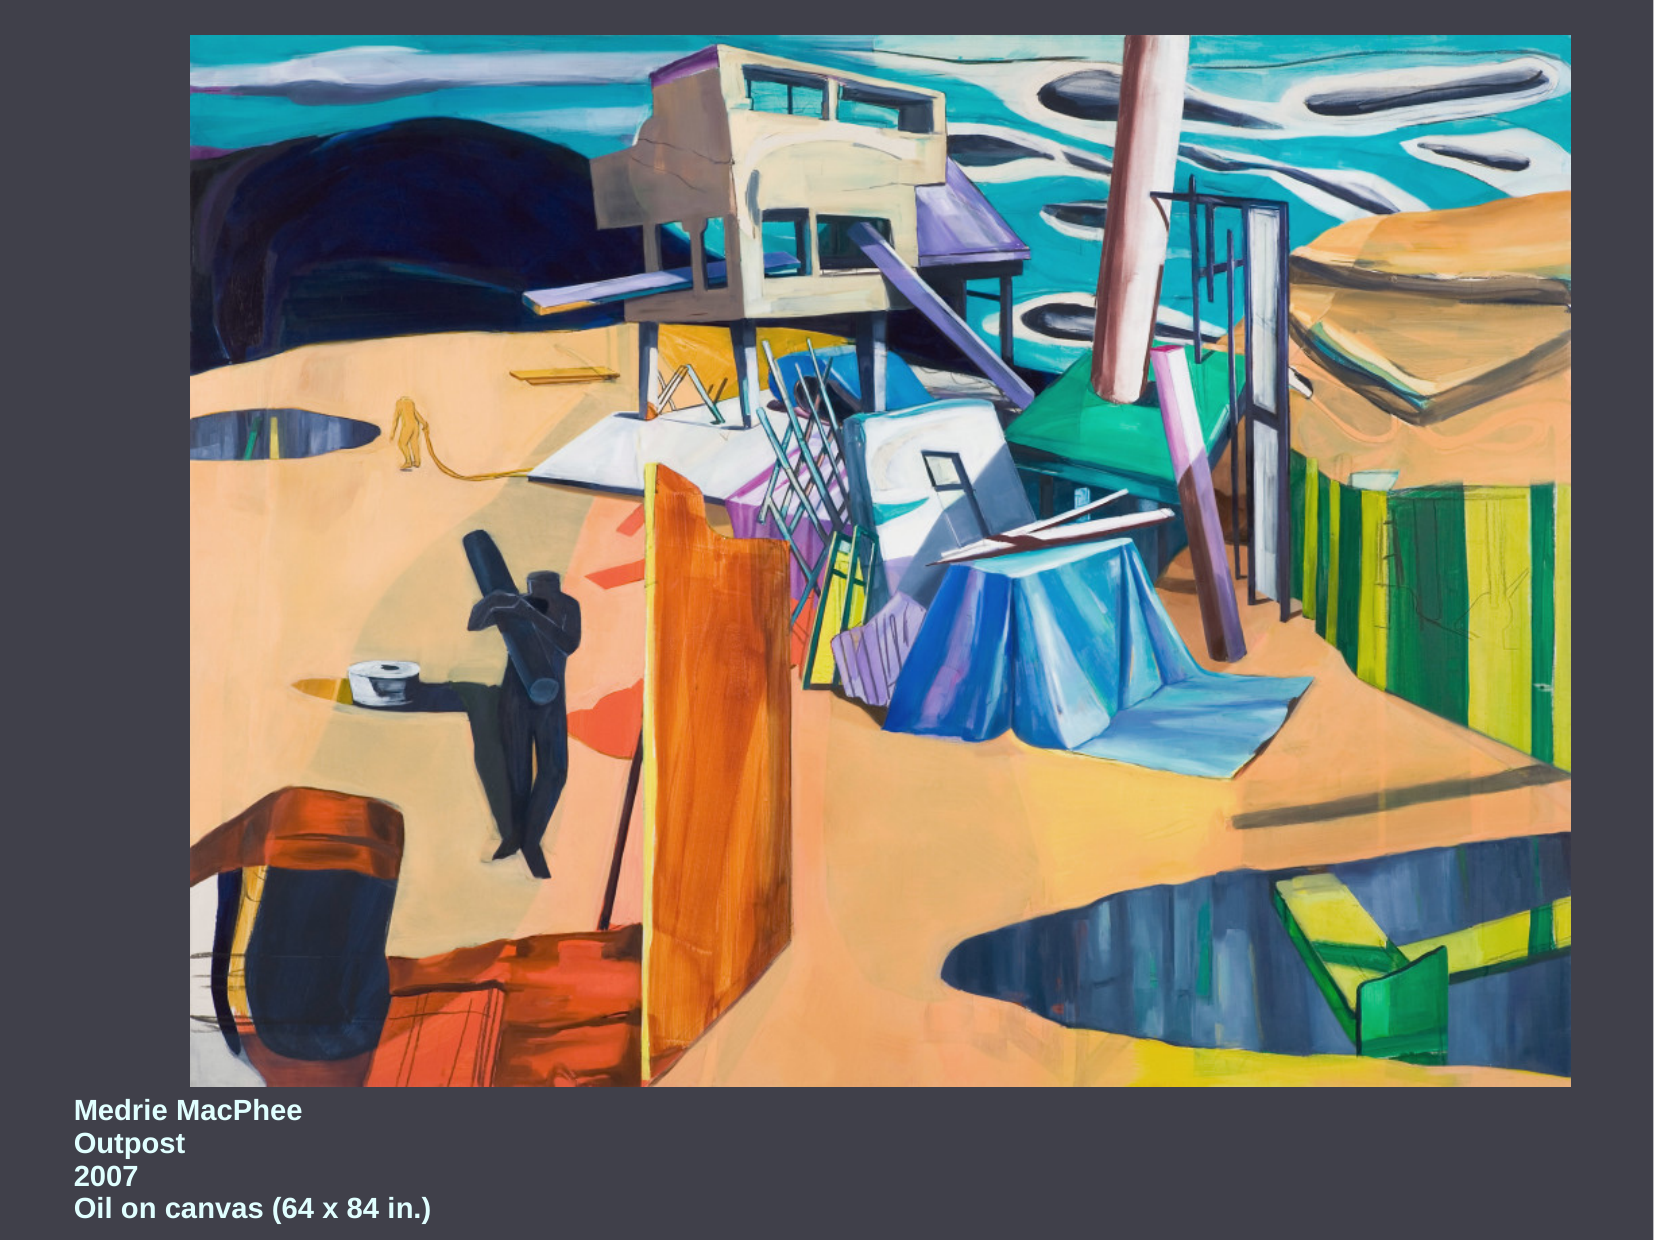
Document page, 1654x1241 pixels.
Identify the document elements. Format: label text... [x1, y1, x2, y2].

text_box Medrie MacPhee Outpost 2007 Oil on canvas (64 x 84 in.) [59, 1086, 840, 1233]
picture [190, 35, 1571, 1087]
